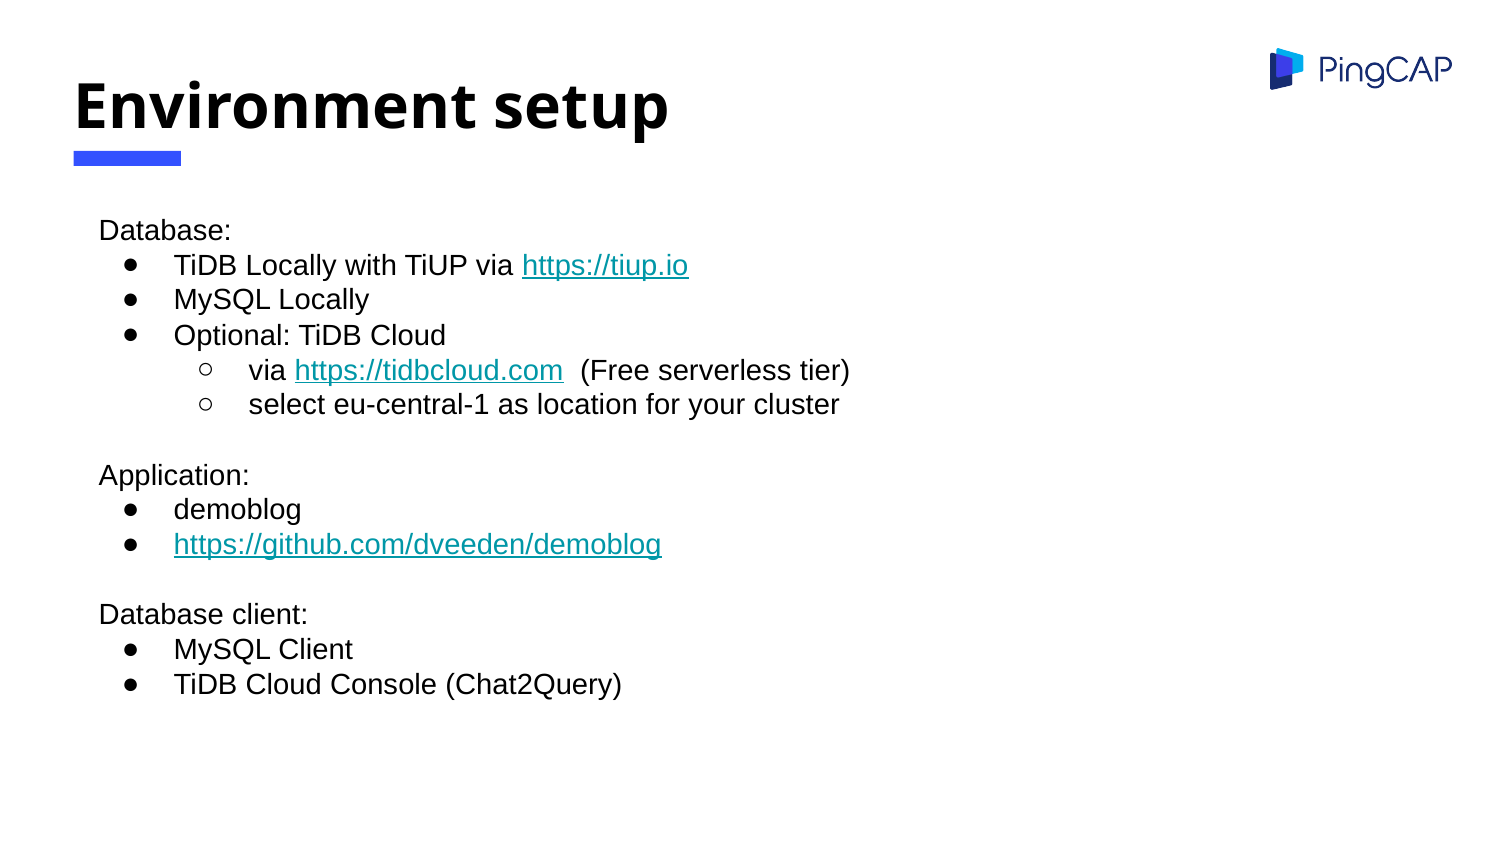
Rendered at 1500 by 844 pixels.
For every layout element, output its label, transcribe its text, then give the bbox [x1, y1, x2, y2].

text_box [73, 150, 181, 166]
picture [1270, 48, 1452, 90]
text_box Database: TiDB Locally with TiUP via https://tiup.io MySQL Locally Optional: TiDB Cloud via https://tidbcloud.com (Free serverless tier) select eu-central-1 as location for your cluster Application: demoblog https://github.com/dveeden/demoblog Database client: MySQL Client TiDB Cloud Console (Chat2Query) [83, 196, 874, 749]
text_box Environment setup [58, 50, 1148, 151]
